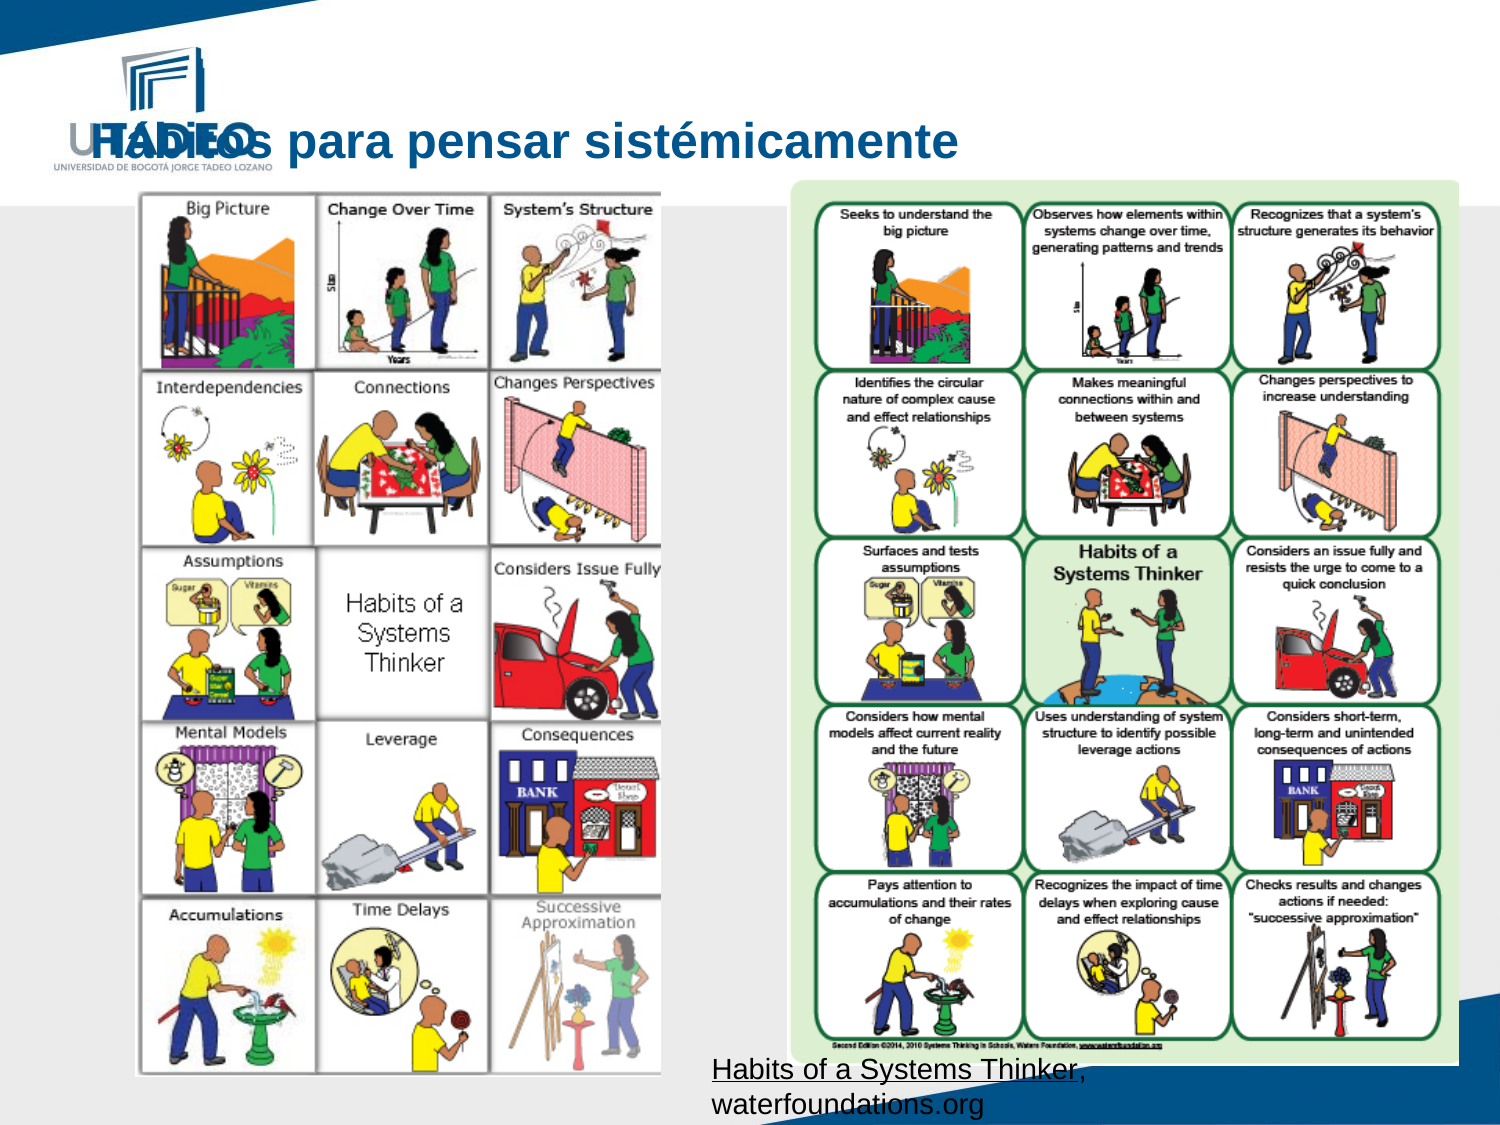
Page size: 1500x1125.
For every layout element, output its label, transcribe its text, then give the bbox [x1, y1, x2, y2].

title Hábitos para pensar sistémicamente [75, 45, 1426, 233]
picture [135, 190, 661, 1077]
picture [787, 179, 1459, 1066]
text_box Habits of a Systems Thinker, waterfoundations.org [696, 1034, 1114, 1085]
